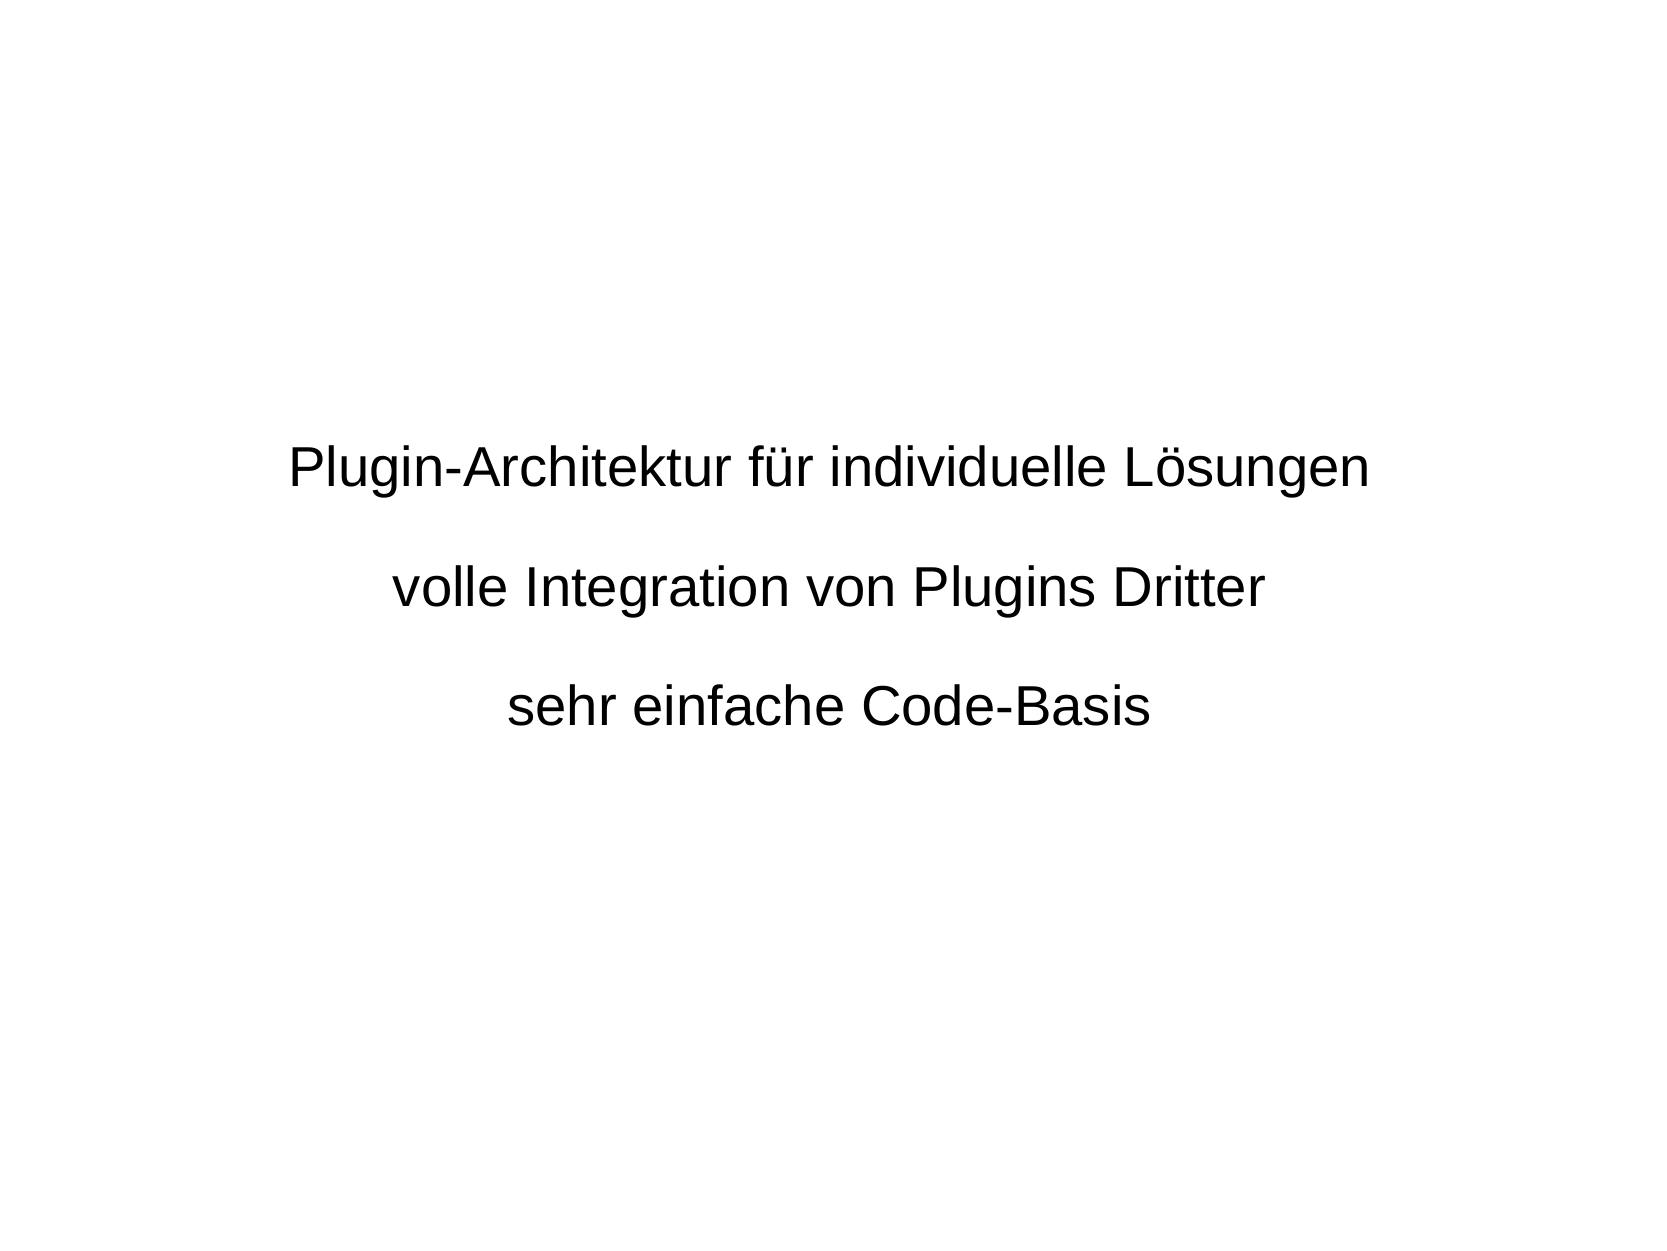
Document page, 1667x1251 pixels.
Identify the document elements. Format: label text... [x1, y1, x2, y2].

subtitle Plugin-Architektur für individuelle Lösungen volle Integration von Plugins Dritter sehr einfache Code-Basis [0, 438, 1667, 800]
